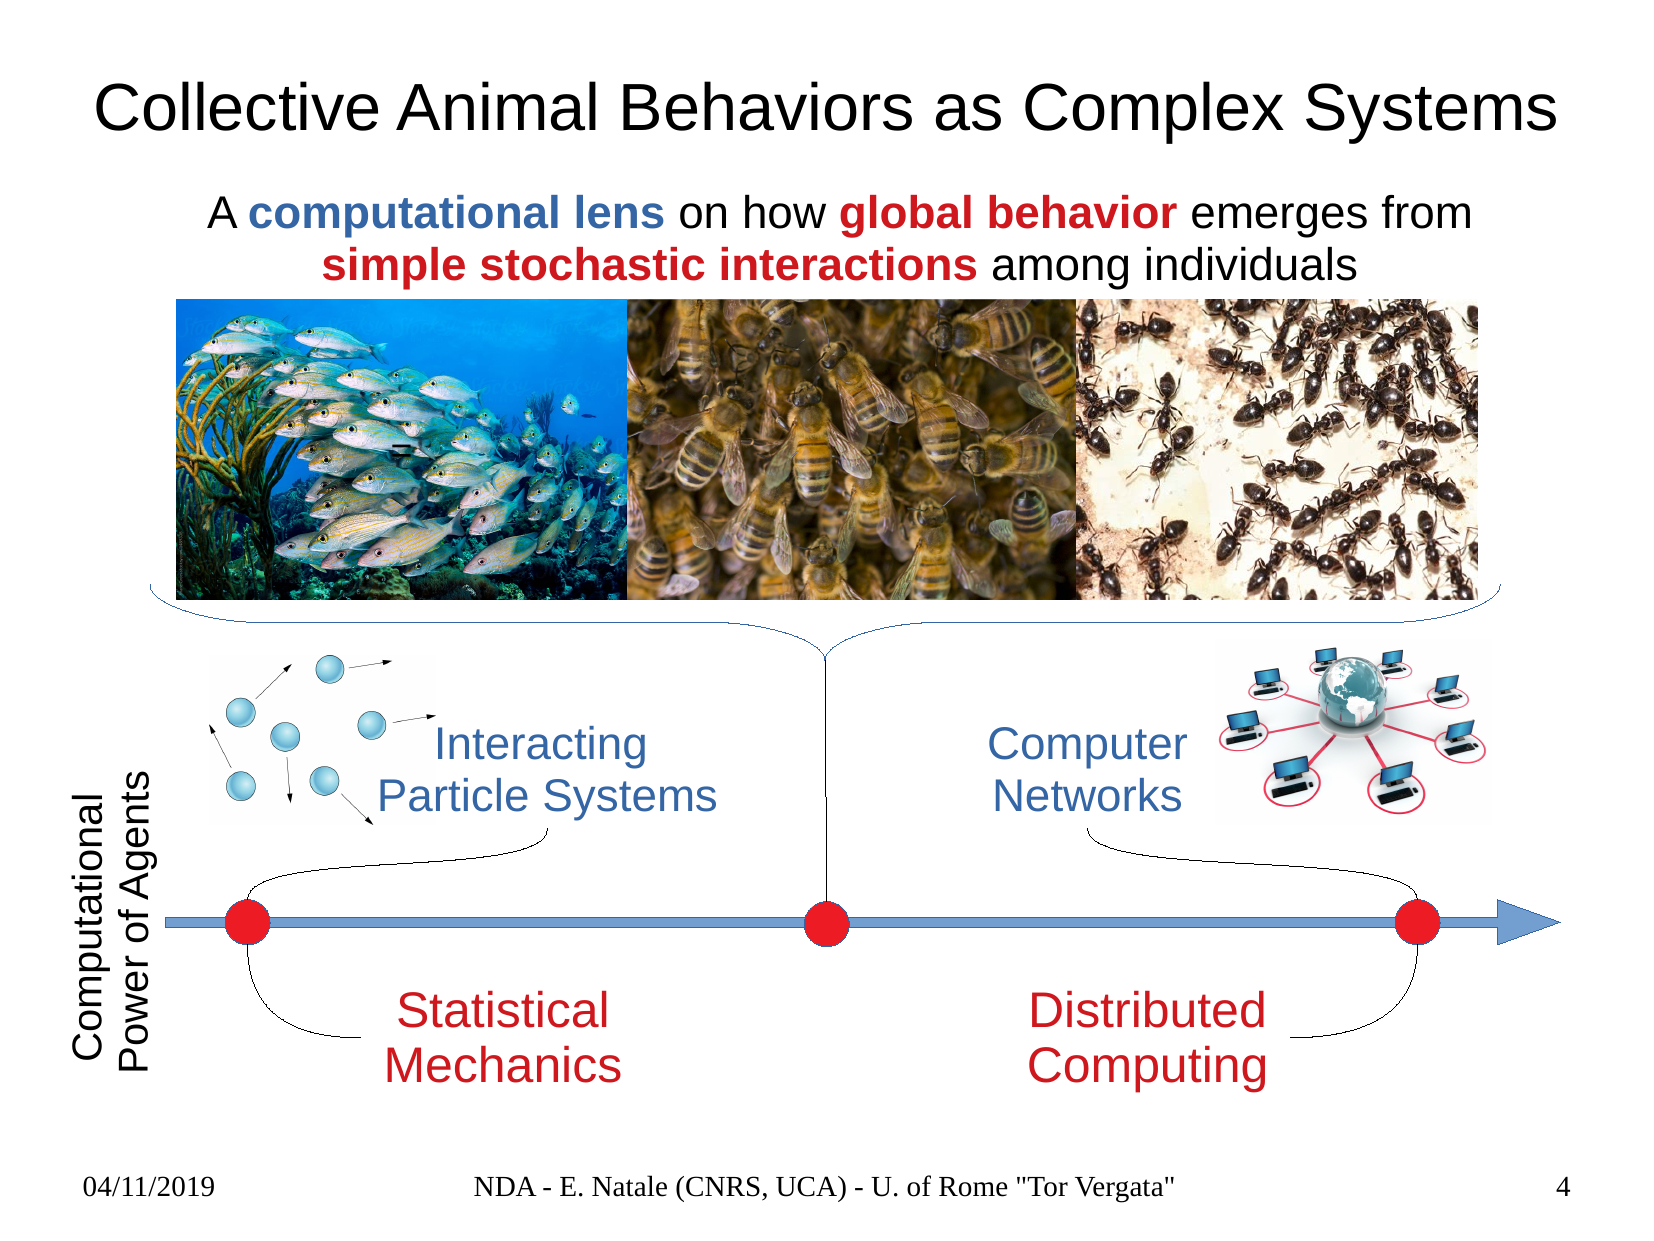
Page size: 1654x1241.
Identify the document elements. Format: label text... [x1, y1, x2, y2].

picture [176, 299, 1478, 601]
picture [1215, 639, 1492, 825]
text_box Interacting Particle Systems [360, 710, 736, 829]
text_box Statistical Mechanics [360, 974, 661, 1101]
text_box A computational lens on how global behavior emerges from simple stochastic interactions among individuals [105, 180, 1576, 301]
text_box Computer Networks [960, 710, 1216, 829]
text_box Computational Power of Agents [55, 704, 166, 1141]
picture [209, 655, 436, 825]
text_box Distributed Computing [1005, 974, 1291, 1101]
title Collective Animal Behaviors as Complex Systems [82, 49, 1571, 165]
text_box [165, 899, 1561, 947]
